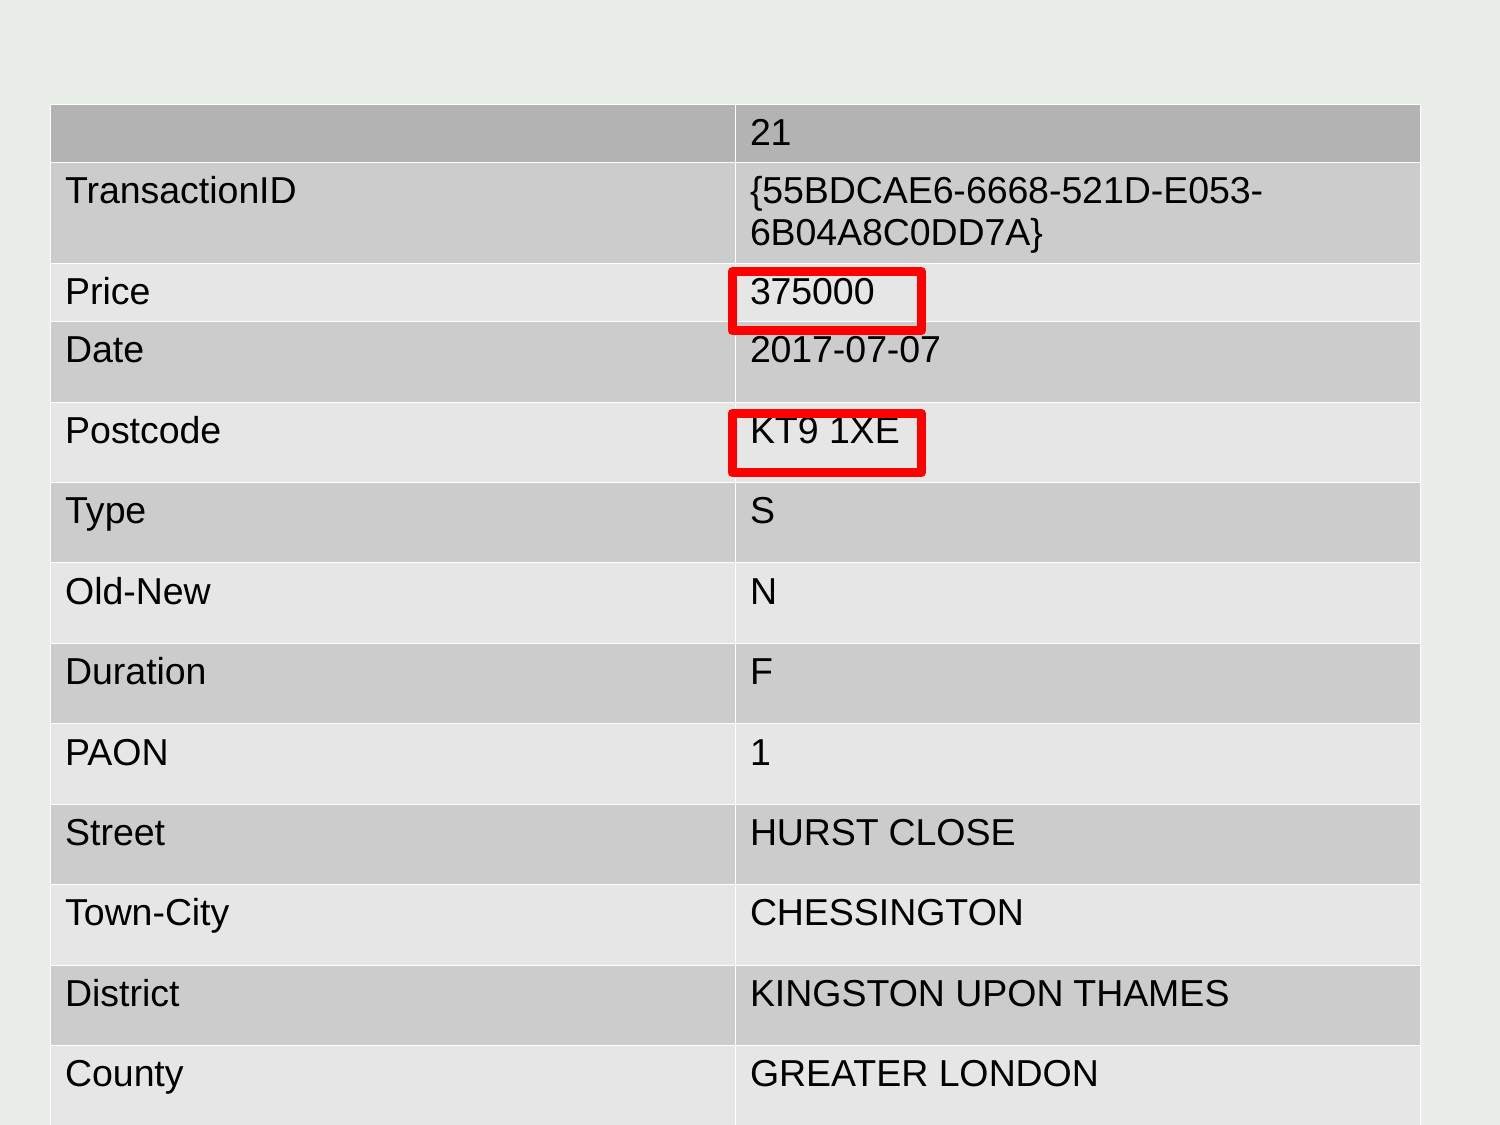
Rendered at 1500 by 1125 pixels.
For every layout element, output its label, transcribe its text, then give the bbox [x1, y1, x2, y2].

table_header [51, 105, 735, 162]
table_cell TransactionID [51, 163, 735, 263]
table_cell Street [51, 805, 735, 884]
table_header 21 [736, 105, 1420, 162]
table_cell Price [51, 264, 735, 321]
table_cell F [736, 644, 1420, 723]
table_cell N [736, 563, 1420, 643]
table_cell 2017-07-07 [737, 322, 917, 326]
table_cell KT9 1XE [737, 418, 917, 468]
table_cell GREATER LONDON [736, 1046, 1420, 1125]
table_cell HURST CLOSE [736, 805, 1420, 884]
table_cell CHESSINGTON [736, 885, 1420, 965]
table_cell District [51, 966, 735, 1045]
table_cell County [51, 1046, 735, 1125]
table_cell Type [51, 483, 735, 562]
table_cell Town-City [51, 885, 735, 965]
table_cell PAON [51, 724, 735, 804]
table_cell Duration [51, 644, 735, 723]
table_cell Old-New [51, 563, 735, 643]
table_cell 2017-07-07 [736, 322, 1420, 402]
table_cell 1 [736, 724, 1420, 804]
table_cell 375000 [736, 264, 1420, 321]
table_cell Postcode [51, 403, 735, 482]
table_cell S [736, 483, 1420, 562]
table_cell KT9 1XE [736, 403, 1420, 482]
table_cell 375000 [737, 276, 917, 321]
table_cell Date [51, 322, 735, 402]
table_cell KINGSTON UPON THAMES [736, 966, 1420, 1045]
table_cell {55BDCAE6-6668-521D-E053-6B04A8C0DD7A} [736, 163, 1420, 263]
